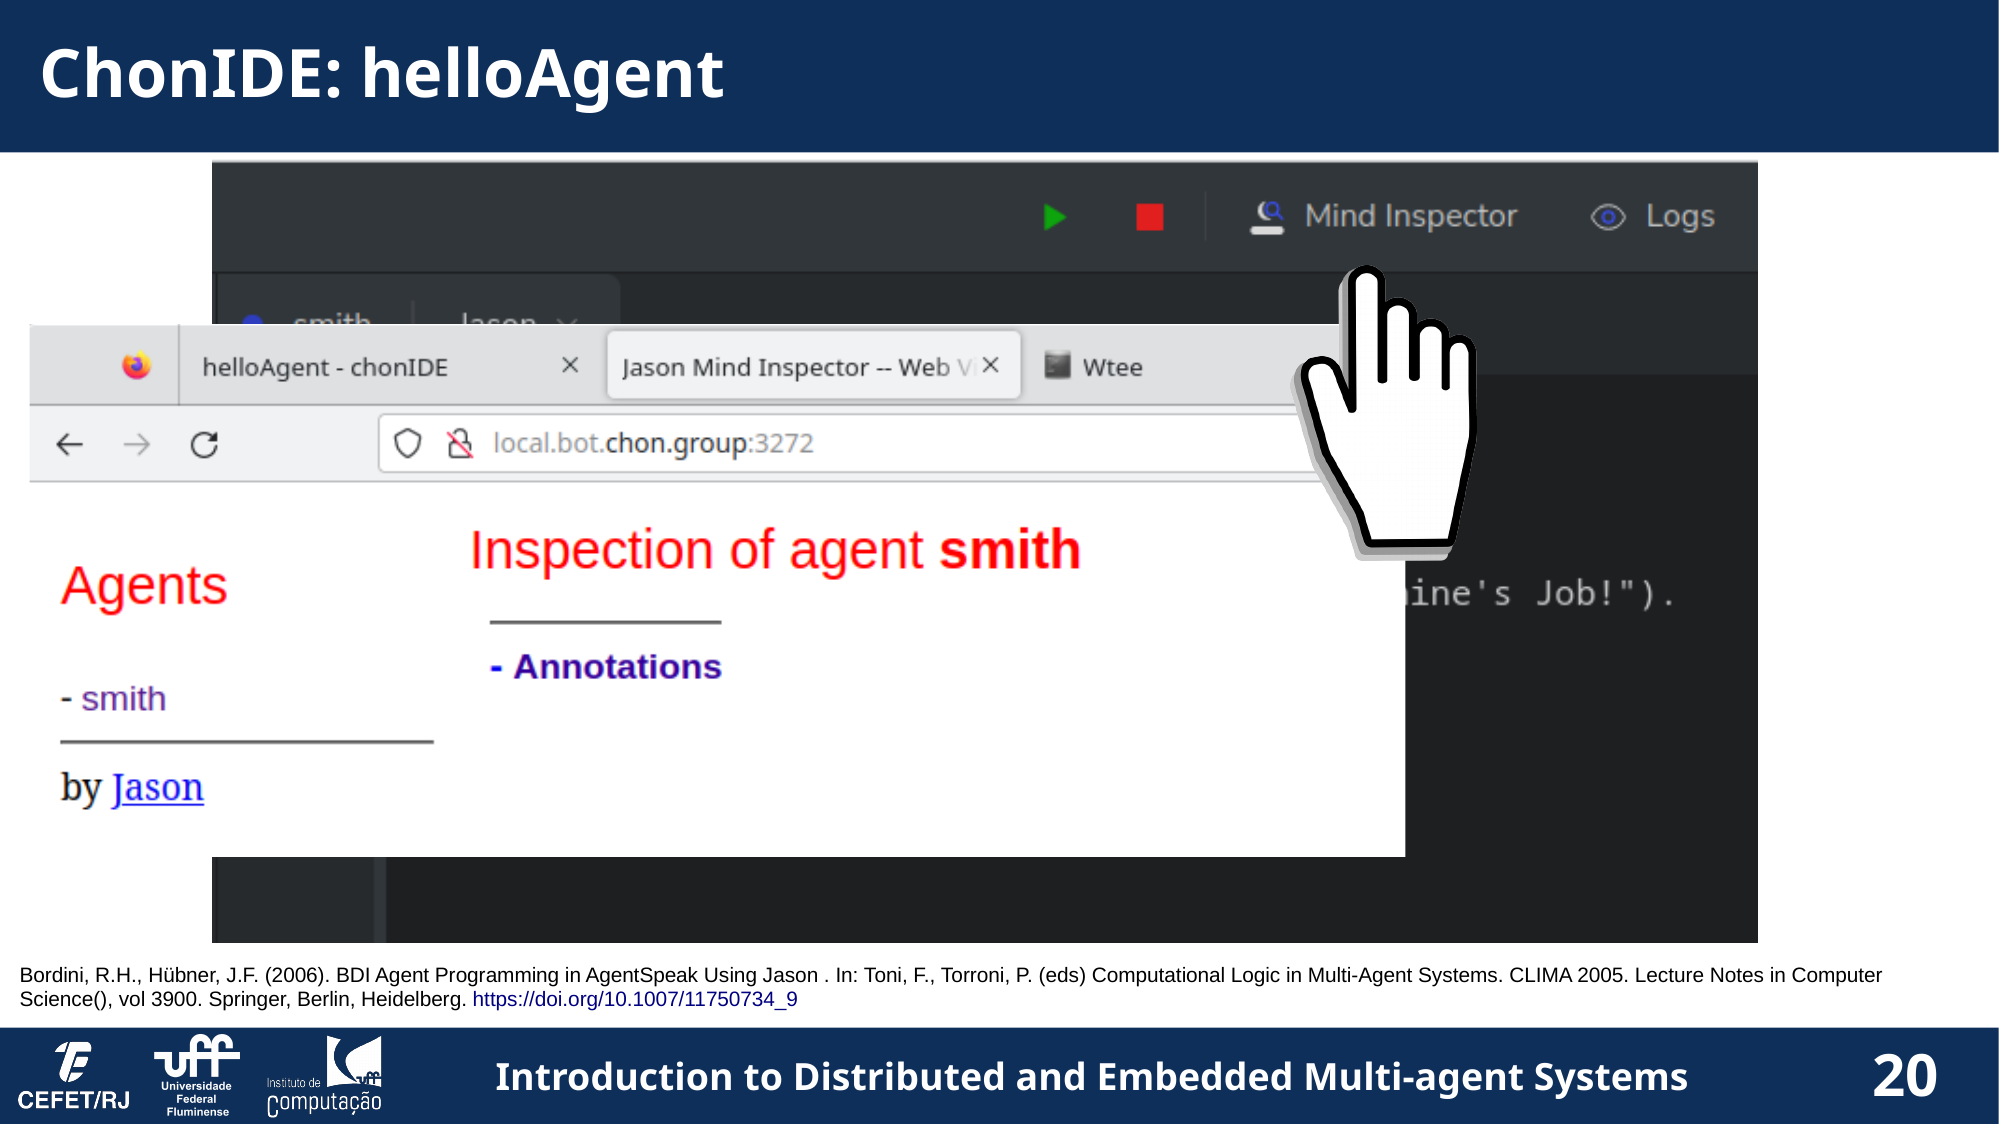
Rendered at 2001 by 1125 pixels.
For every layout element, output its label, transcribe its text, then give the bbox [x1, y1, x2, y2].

text_box Bordini, R.H., Hübner, J.F. (2006). BDI Agent Programming in AgentSpeak Using Jason . In: Toni, F., Torroni, P. (eds) Computational Logic in Multi-Agent Systems. CLIMA 2005. Lecture Notes in Computer Science(), vol 3900. Springer, Berlin, Heidelberg. https://doi.org/10.1007/11750734_9 [4, 956, 1979, 1042]
picture [29, 159, 1758, 943]
text_box ChonIDE: helloAgent [25, 23, 1998, 116]
picture [153, 1042, 241, 1121]
picture [265, 1042, 383, 1118]
picture [18, 1042, 129, 1125]
